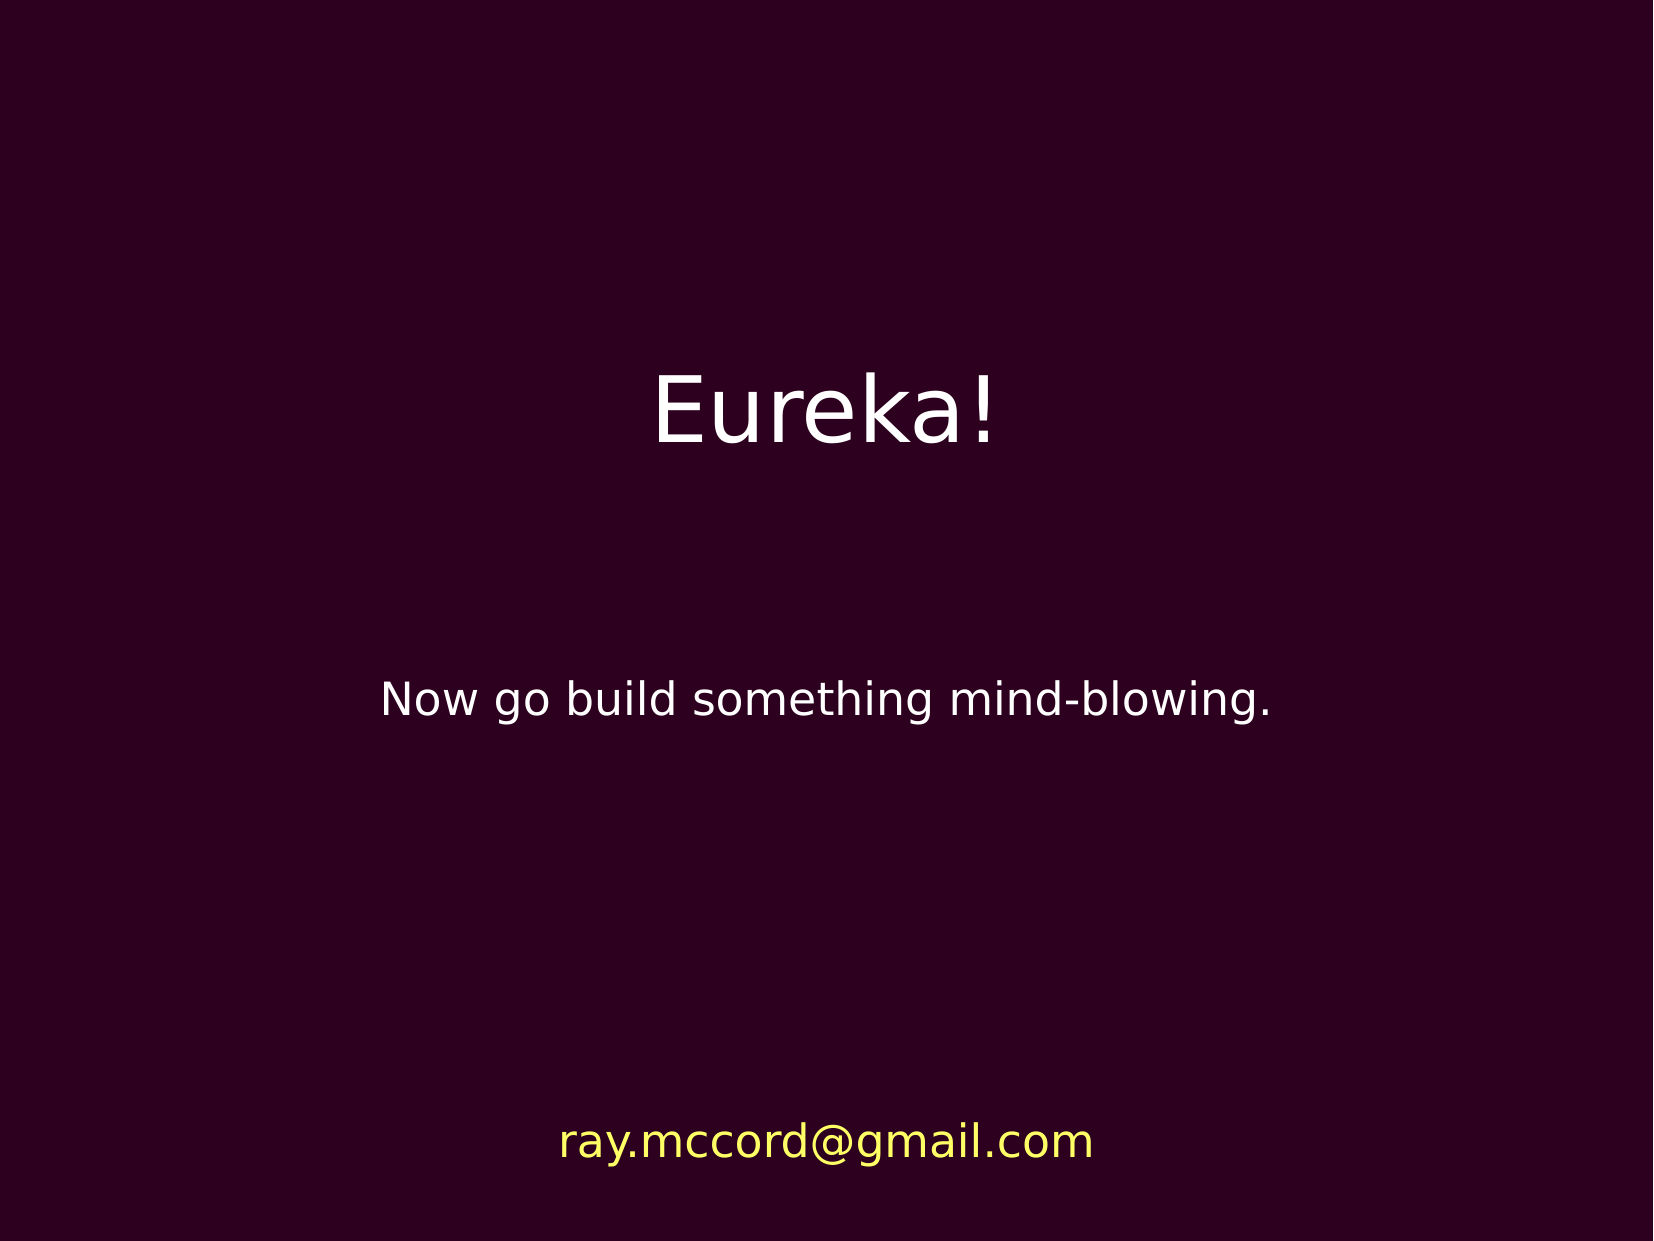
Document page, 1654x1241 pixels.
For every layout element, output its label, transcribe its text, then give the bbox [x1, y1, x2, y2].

subtitle Eureka! Now go build something mind-blowing. ray.mccord@gmail.com [82, 49, 1571, 1186]
